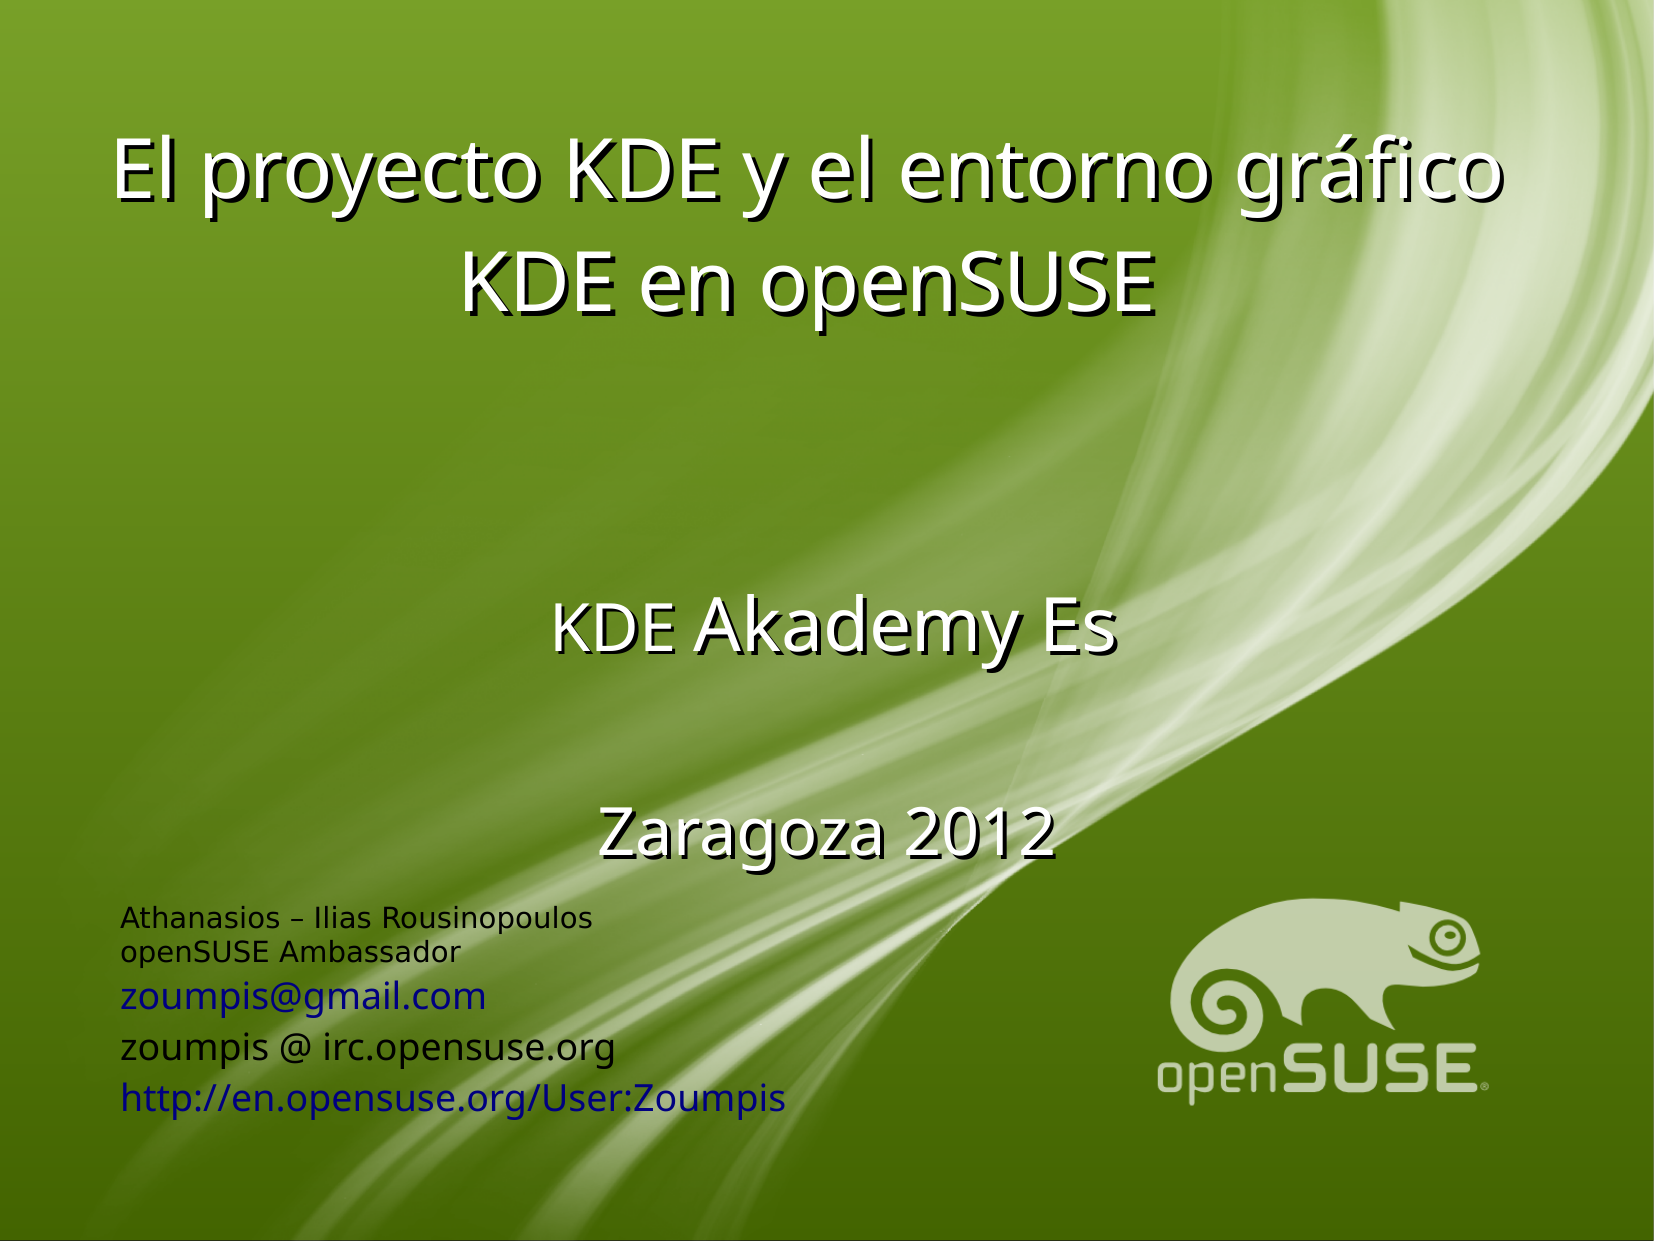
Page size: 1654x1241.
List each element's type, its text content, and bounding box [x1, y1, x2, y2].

subtitle Athanasios – Ilias Rousinopoulos openSUSE Ambassador zoumpis@gmail.com zoumpis @ irc.opensuse.org http://en.opensuse.org/User:Zoumpis [120, 887, 916, 1171]
title El proyecto KDE y el entorno gráfico KDE en openSUSE KDE Akademy Es Zaragoza 2012 [30, 160, 1585, 827]
picture [0, 0, 1654, 1241]
